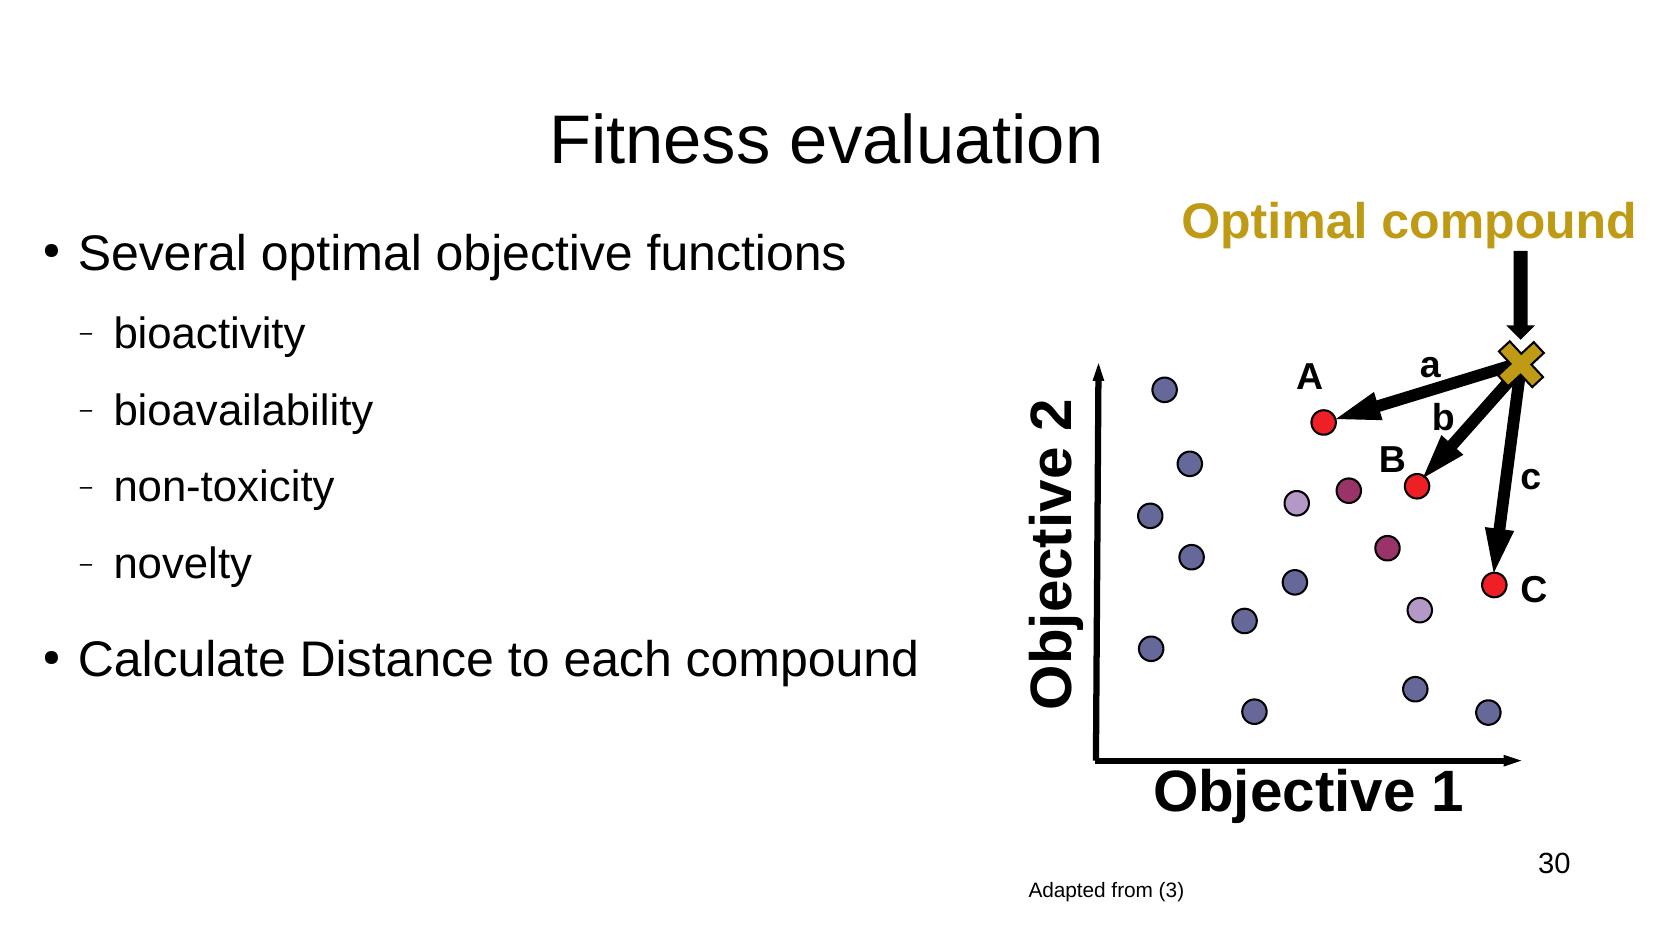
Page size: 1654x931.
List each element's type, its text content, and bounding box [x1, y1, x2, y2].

text_box B [1363, 430, 1419, 488]
text_box A [1281, 348, 1336, 406]
text_box [1405, 474, 1430, 499]
text_box a [1405, 336, 1461, 394]
text_box Objective 2 [1005, 362, 1091, 746]
text_box [1177, 451, 1203, 477]
text_box C [1505, 560, 1561, 618]
text_box [1242, 699, 1267, 724]
text_box [1403, 677, 1428, 702]
text_box [1407, 597, 1432, 623]
text_box [1498, 341, 1544, 388]
title Fitness evaluation [113, 49, 1540, 230]
text_box [1336, 478, 1361, 503]
text_box [1476, 700, 1501, 725]
text_box Optimal compound [1154, 181, 1654, 257]
text_box [1179, 544, 1204, 570]
text_box [1152, 377, 1177, 403]
list Several optimal objective functions bioactivity bioavailability non-toxicity novelty Calculate Distance to each compound [27, 200, 941, 931]
text_box [1138, 503, 1163, 529]
text_box [1138, 636, 1164, 662]
text_box [1508, 251, 1533, 339]
text_box Objective 1 [1096, 745, 1522, 831]
text_box b [1417, 389, 1472, 447]
text_box Adapted from (3) [1013, 871, 1411, 931]
text_box [1482, 572, 1505, 598]
text_box [1282, 570, 1308, 595]
text_box [1311, 410, 1336, 435]
text_box [1232, 608, 1257, 634]
text_box [1375, 535, 1400, 561]
text_box [1284, 491, 1309, 516]
text_box c [1505, 448, 1561, 506]
